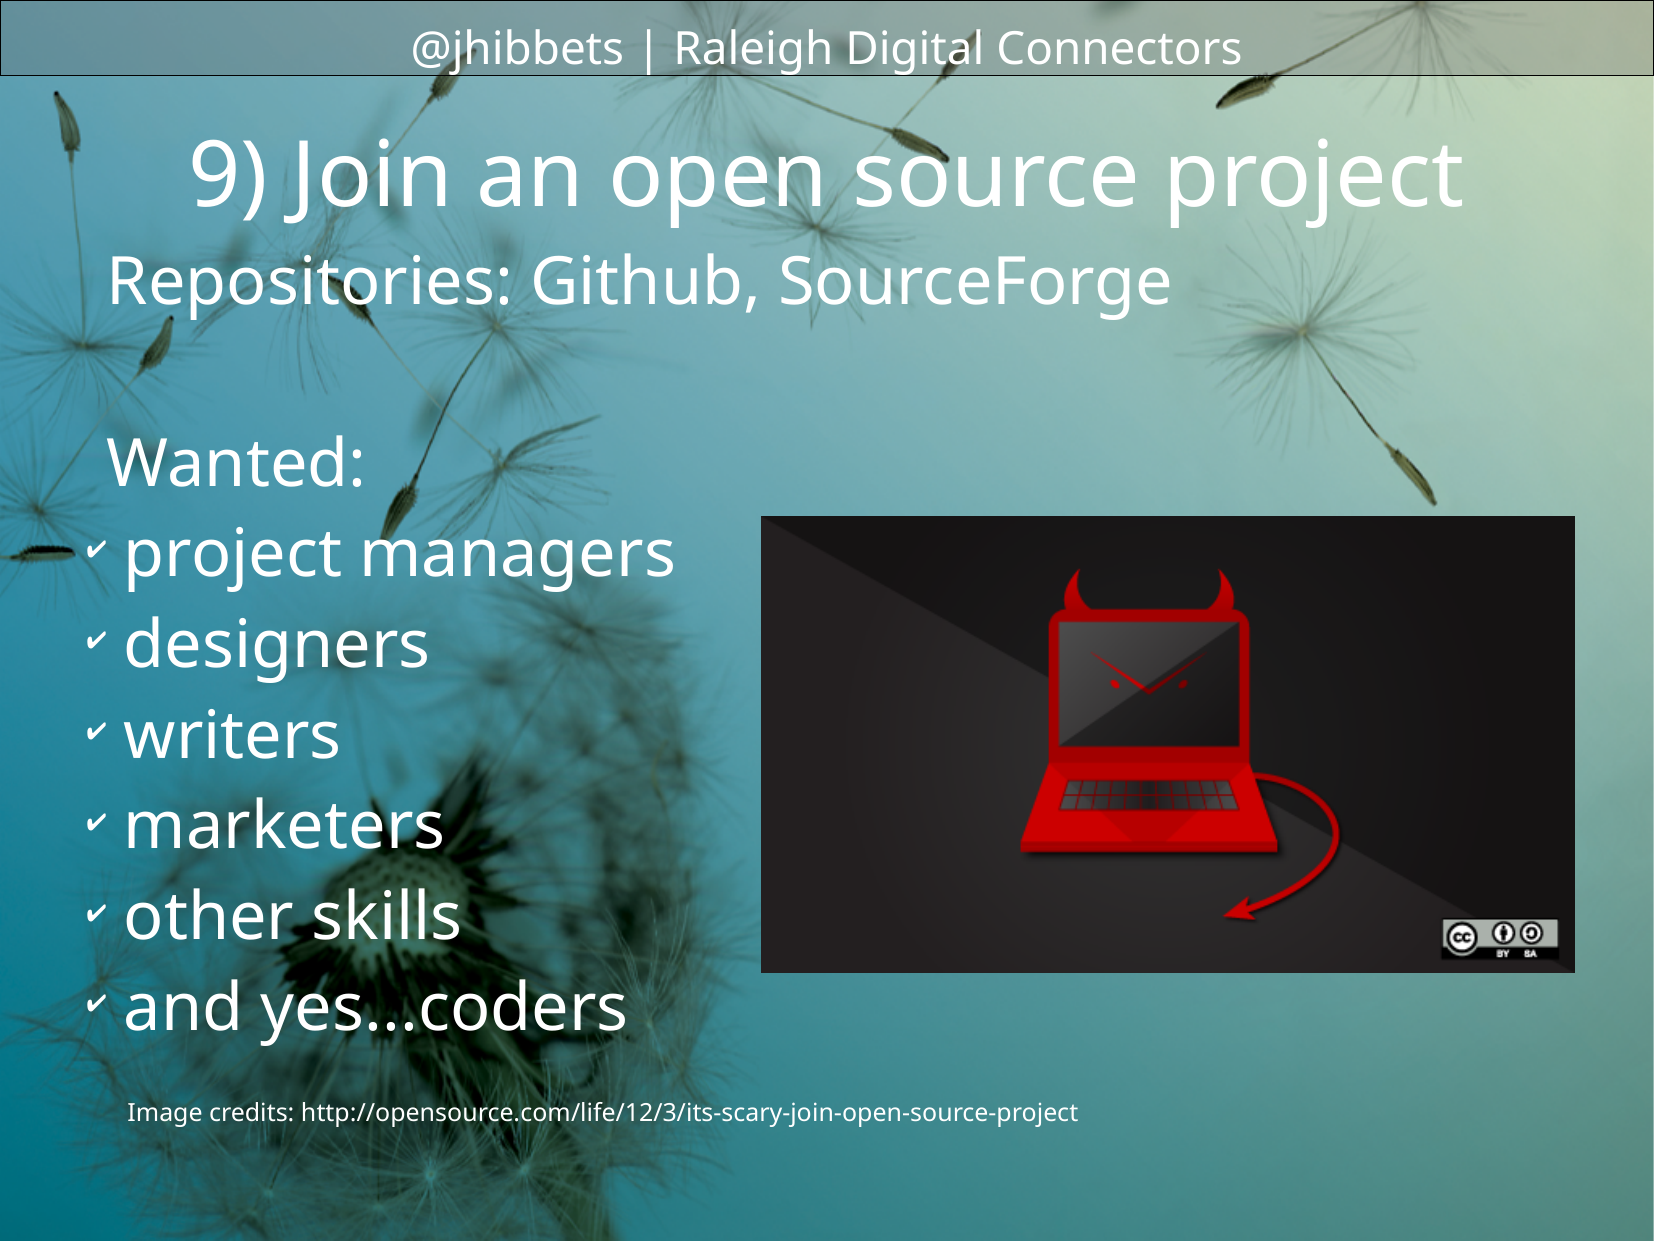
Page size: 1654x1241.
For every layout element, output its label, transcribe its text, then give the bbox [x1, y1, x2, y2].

text_box Image credits: http://opensource.com/life/12/3/its-scary-join-open-source-project [112, 1087, 1319, 1131]
text_box Repositories: Github, SourceForge Wanted: project managers designers writers marketers other skills and yes...coders [86, 244, 1576, 1039]
picture [0, 76, 1654, 1241]
title 9) Join an open source project [82, 67, 1571, 275]
